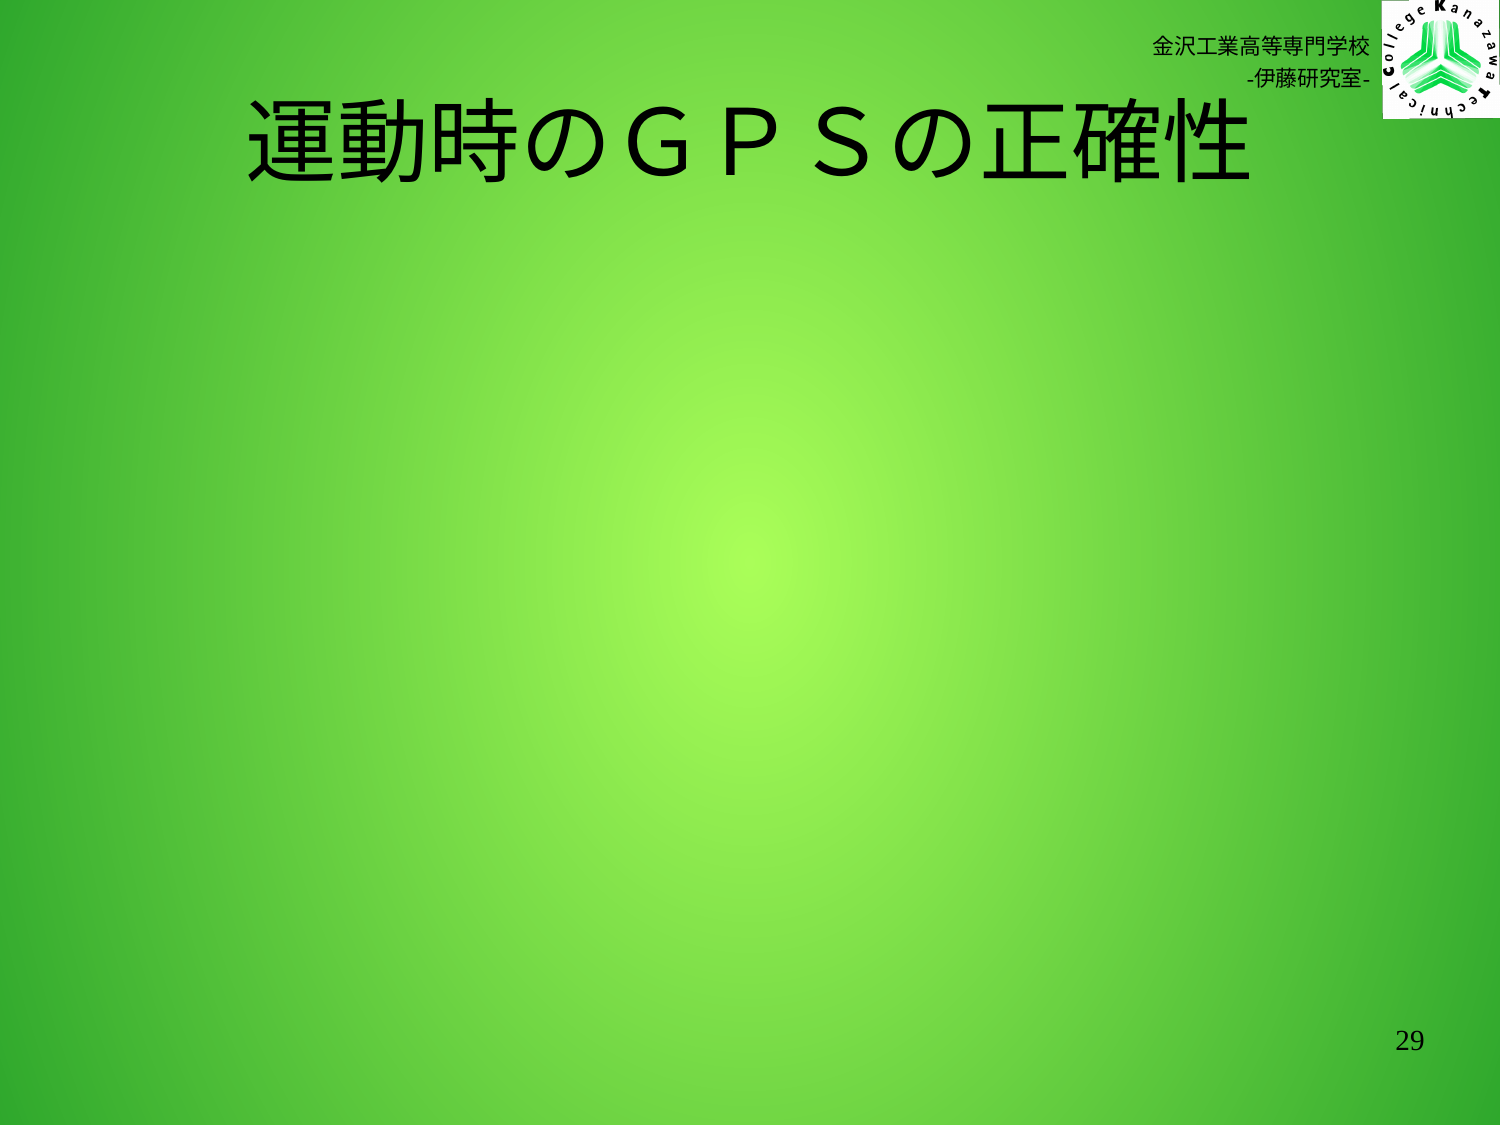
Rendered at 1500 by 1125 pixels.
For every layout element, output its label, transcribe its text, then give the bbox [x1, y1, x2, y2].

title 運動時のＧＰＳの正確性 [75, 42, 1426, 229]
picture [1382, 0, 1500, 118]
